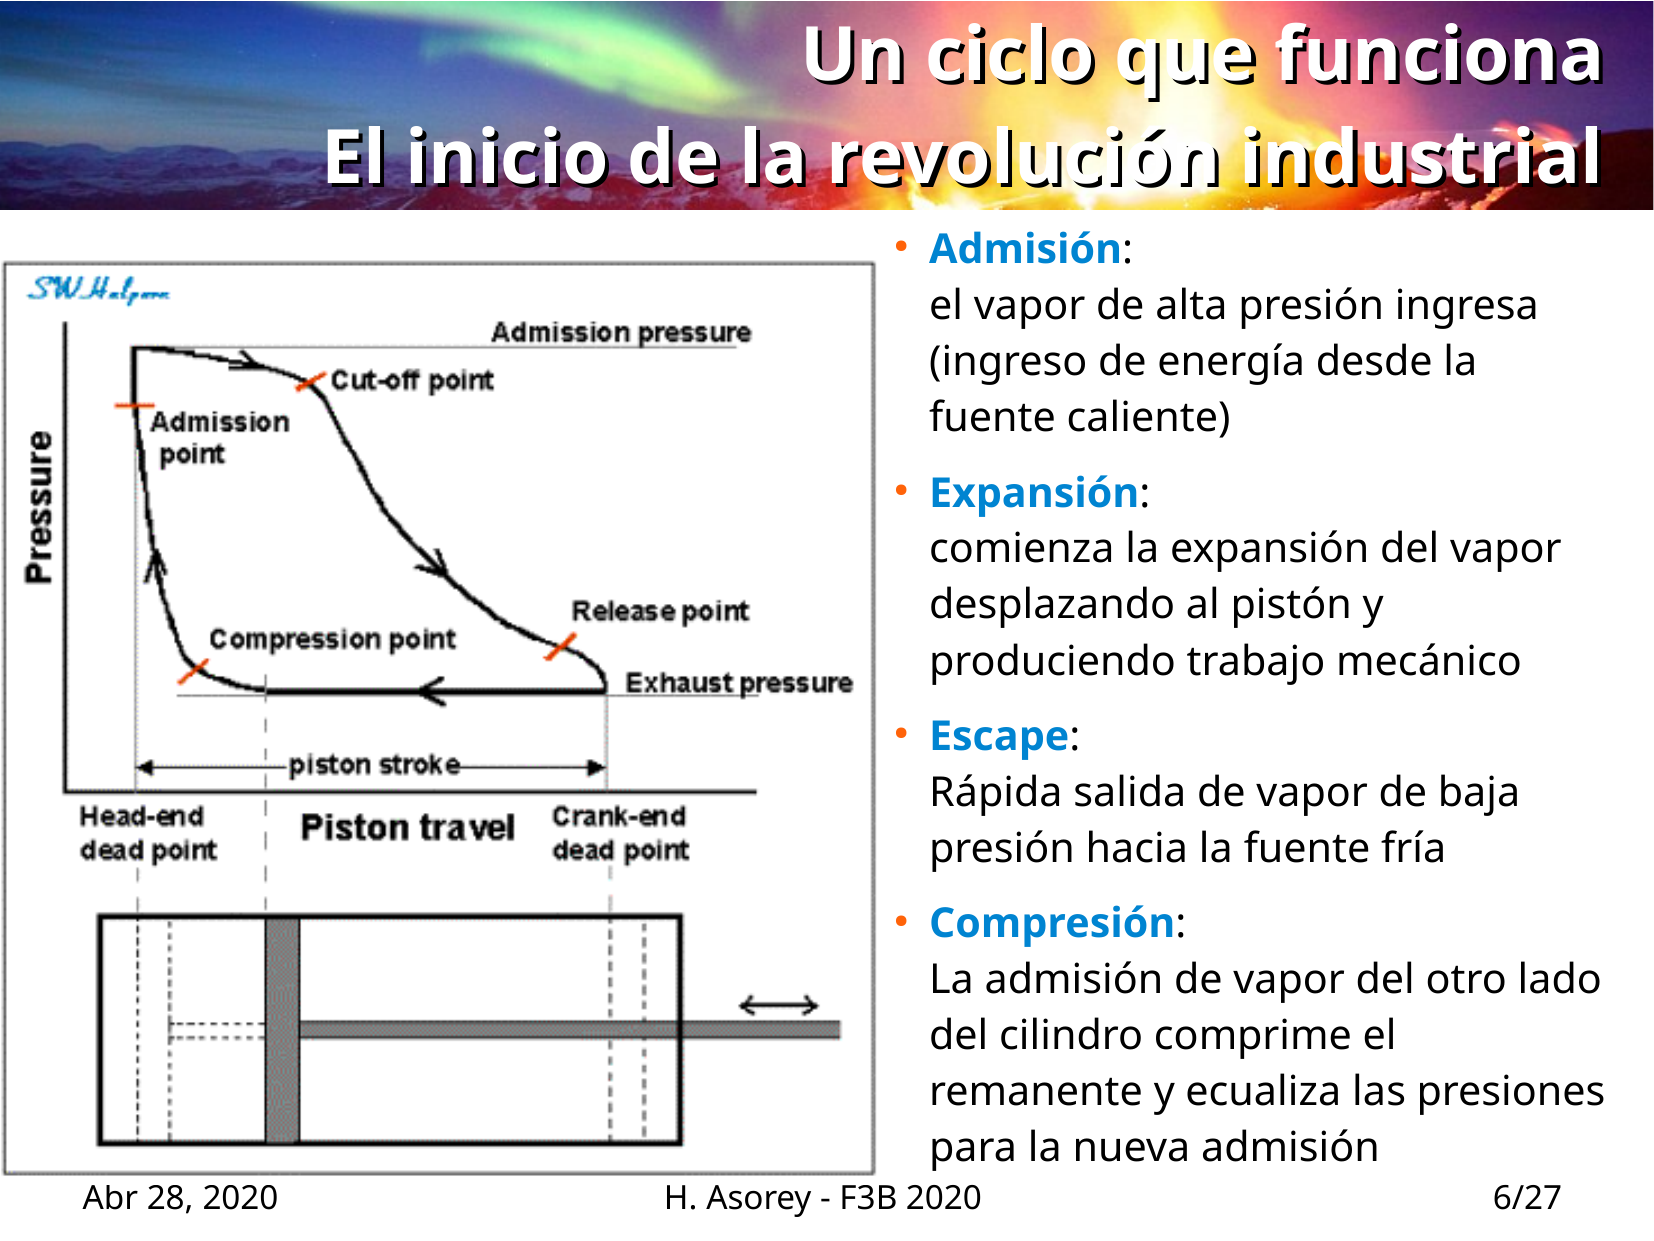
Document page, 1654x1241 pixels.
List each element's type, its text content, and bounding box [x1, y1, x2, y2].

title Un ciclo que funciona El inicio de la revolución industrial [45, 11, 1606, 195]
list Admisión: el vapor de alta presión ingresa (ingreso de energía desde la fuente caliente) Expansión: comienza la expansión del vapor desplazando al pistón y produciendo trabajo mecánico Escape: Rápida salida de vapor de baja presión hacia la fuente fría Compresión: La admisión de vapor del otro lado del cilindro comprime el remanente y ecualiza las presiones para la nueva admisión [882, 219, 1606, 1180]
picture [0, 1, 1654, 210]
picture [0, 257, 883, 1186]
